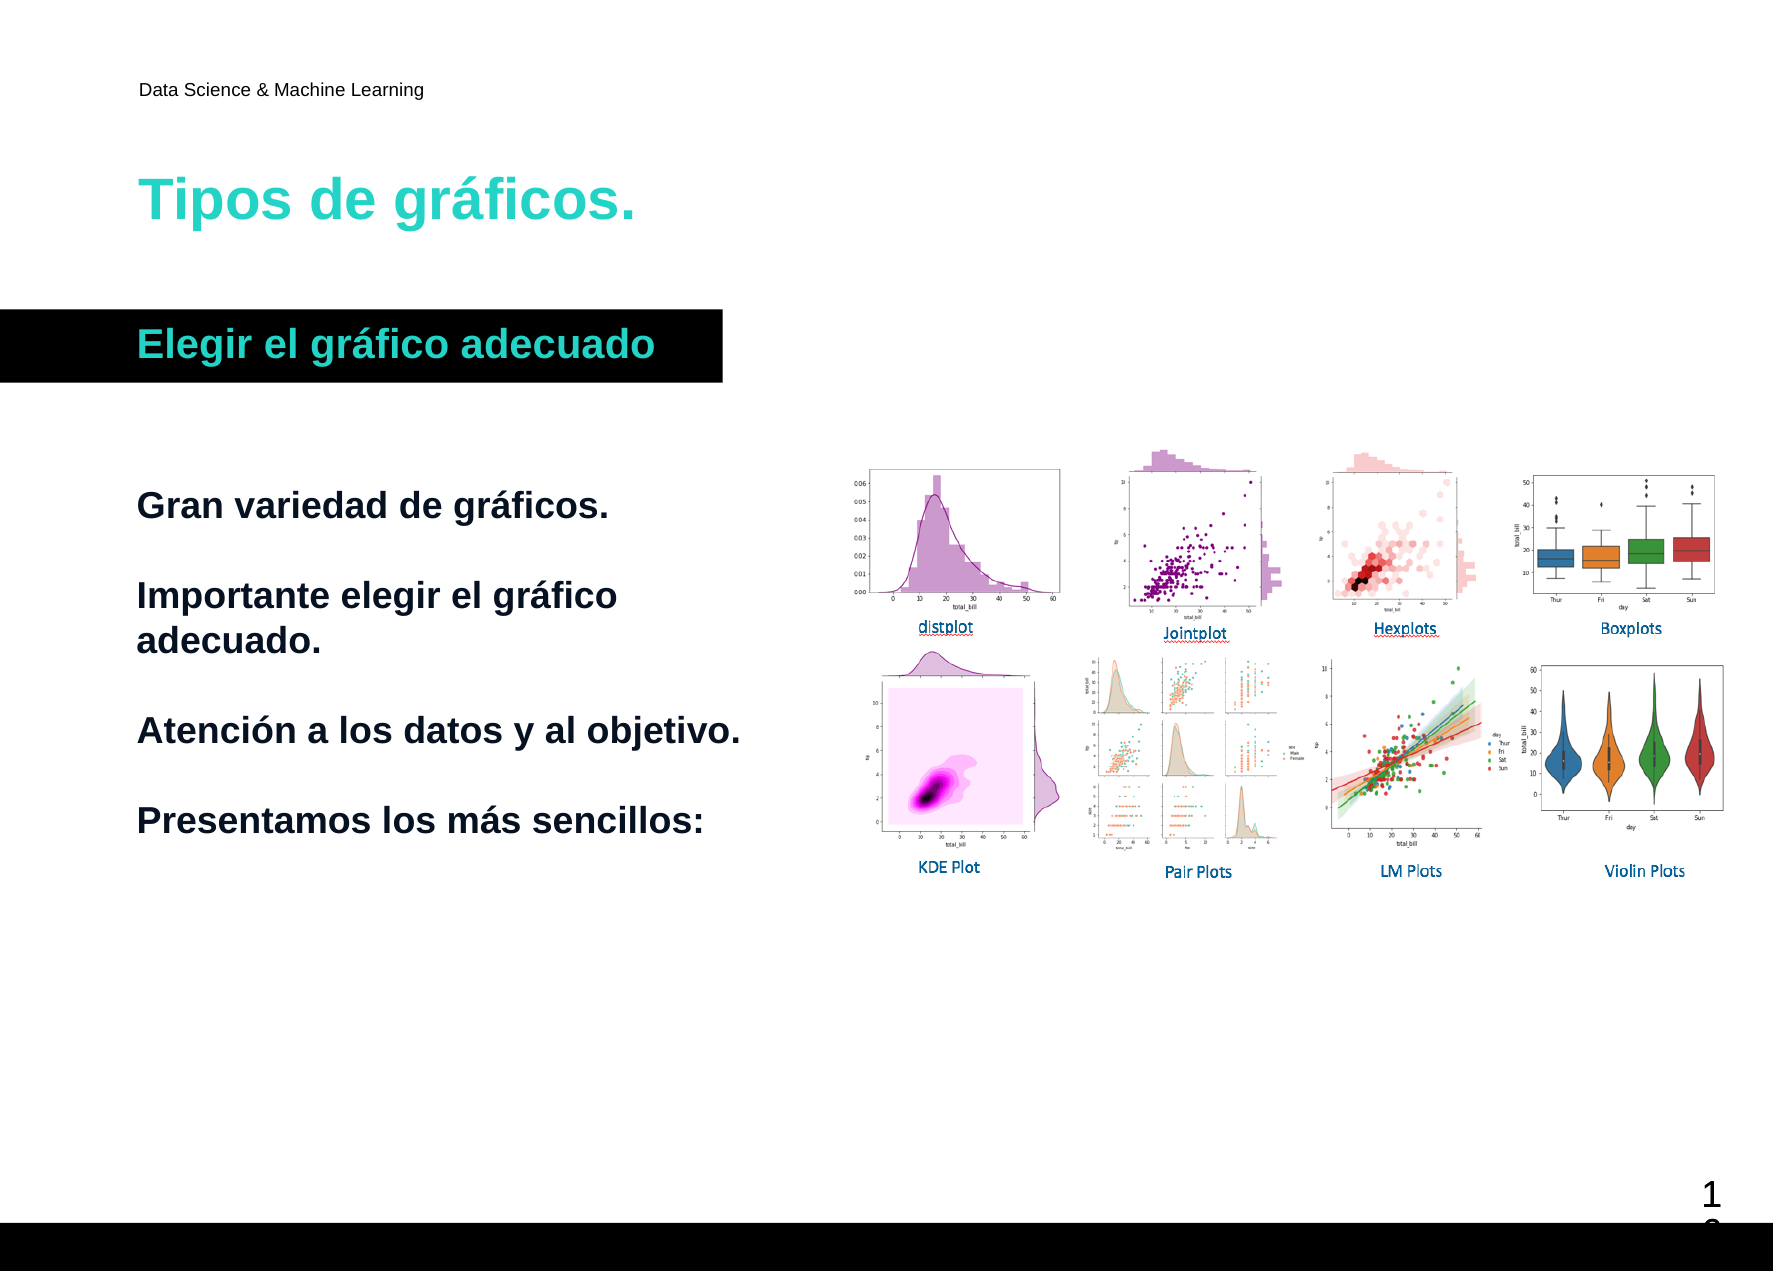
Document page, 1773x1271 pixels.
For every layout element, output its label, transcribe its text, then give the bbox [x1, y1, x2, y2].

list Elegir el gráfico adecuado [119, 309, 1558, 401]
text_box [0, 309, 119, 383]
text_box 1 [1686, 1162, 1756, 1223]
picture [807, 428, 1745, 889]
title Tipos de gráficos. [123, 147, 1562, 248]
list Data Science & Machine Learning [123, 70, 1562, 116]
list Gran variedad de gráficos. Importante elegir el gráfico adecuado. Atención a los datos y al objetivo. Presentamos los más sencillos: [119, 473, 823, 970]
